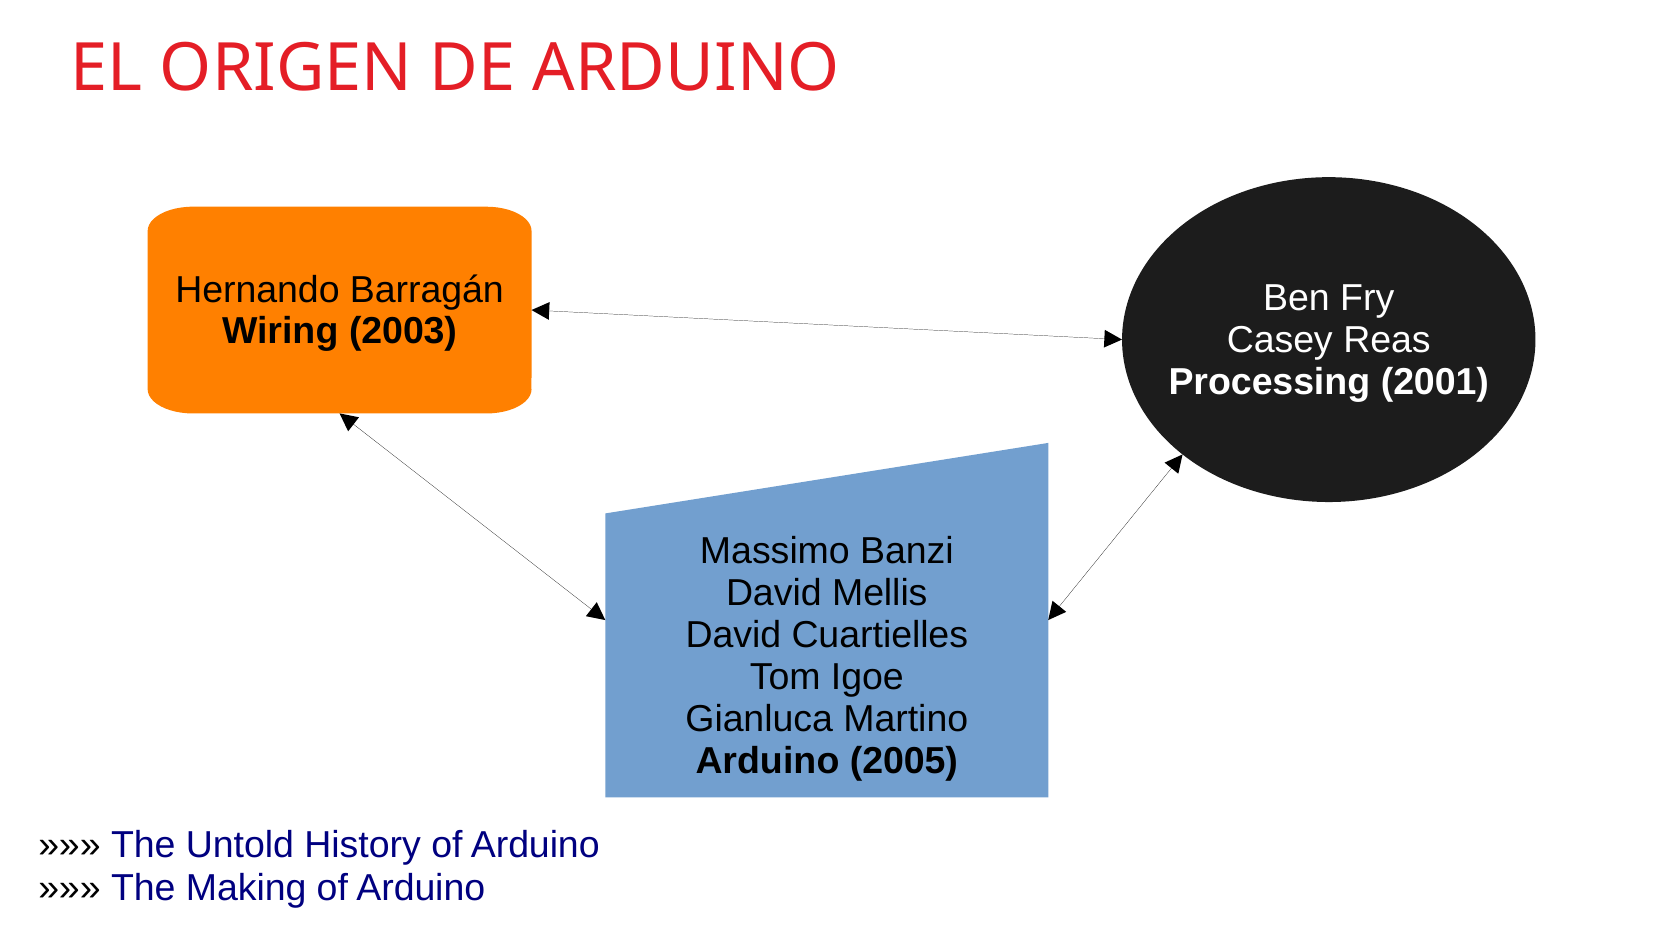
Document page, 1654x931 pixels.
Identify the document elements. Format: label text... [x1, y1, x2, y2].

text_box Ben Fry Casey Reas Processing (2001) [1122, 177, 1536, 503]
text_box »»» The Untold History of Arduino »»» The Making of Arduino [23, 816, 615, 916]
title EL ORIGEN DE ARDUINO [70, 11, 1347, 118]
text_box Massimo Banzi David Mellis David Cuartielles Tom Igoe Gianluca Martino Arduino (2005) [605, 442, 1049, 798]
text_box Hernando Barragán Wiring (2003) [147, 206, 532, 414]
